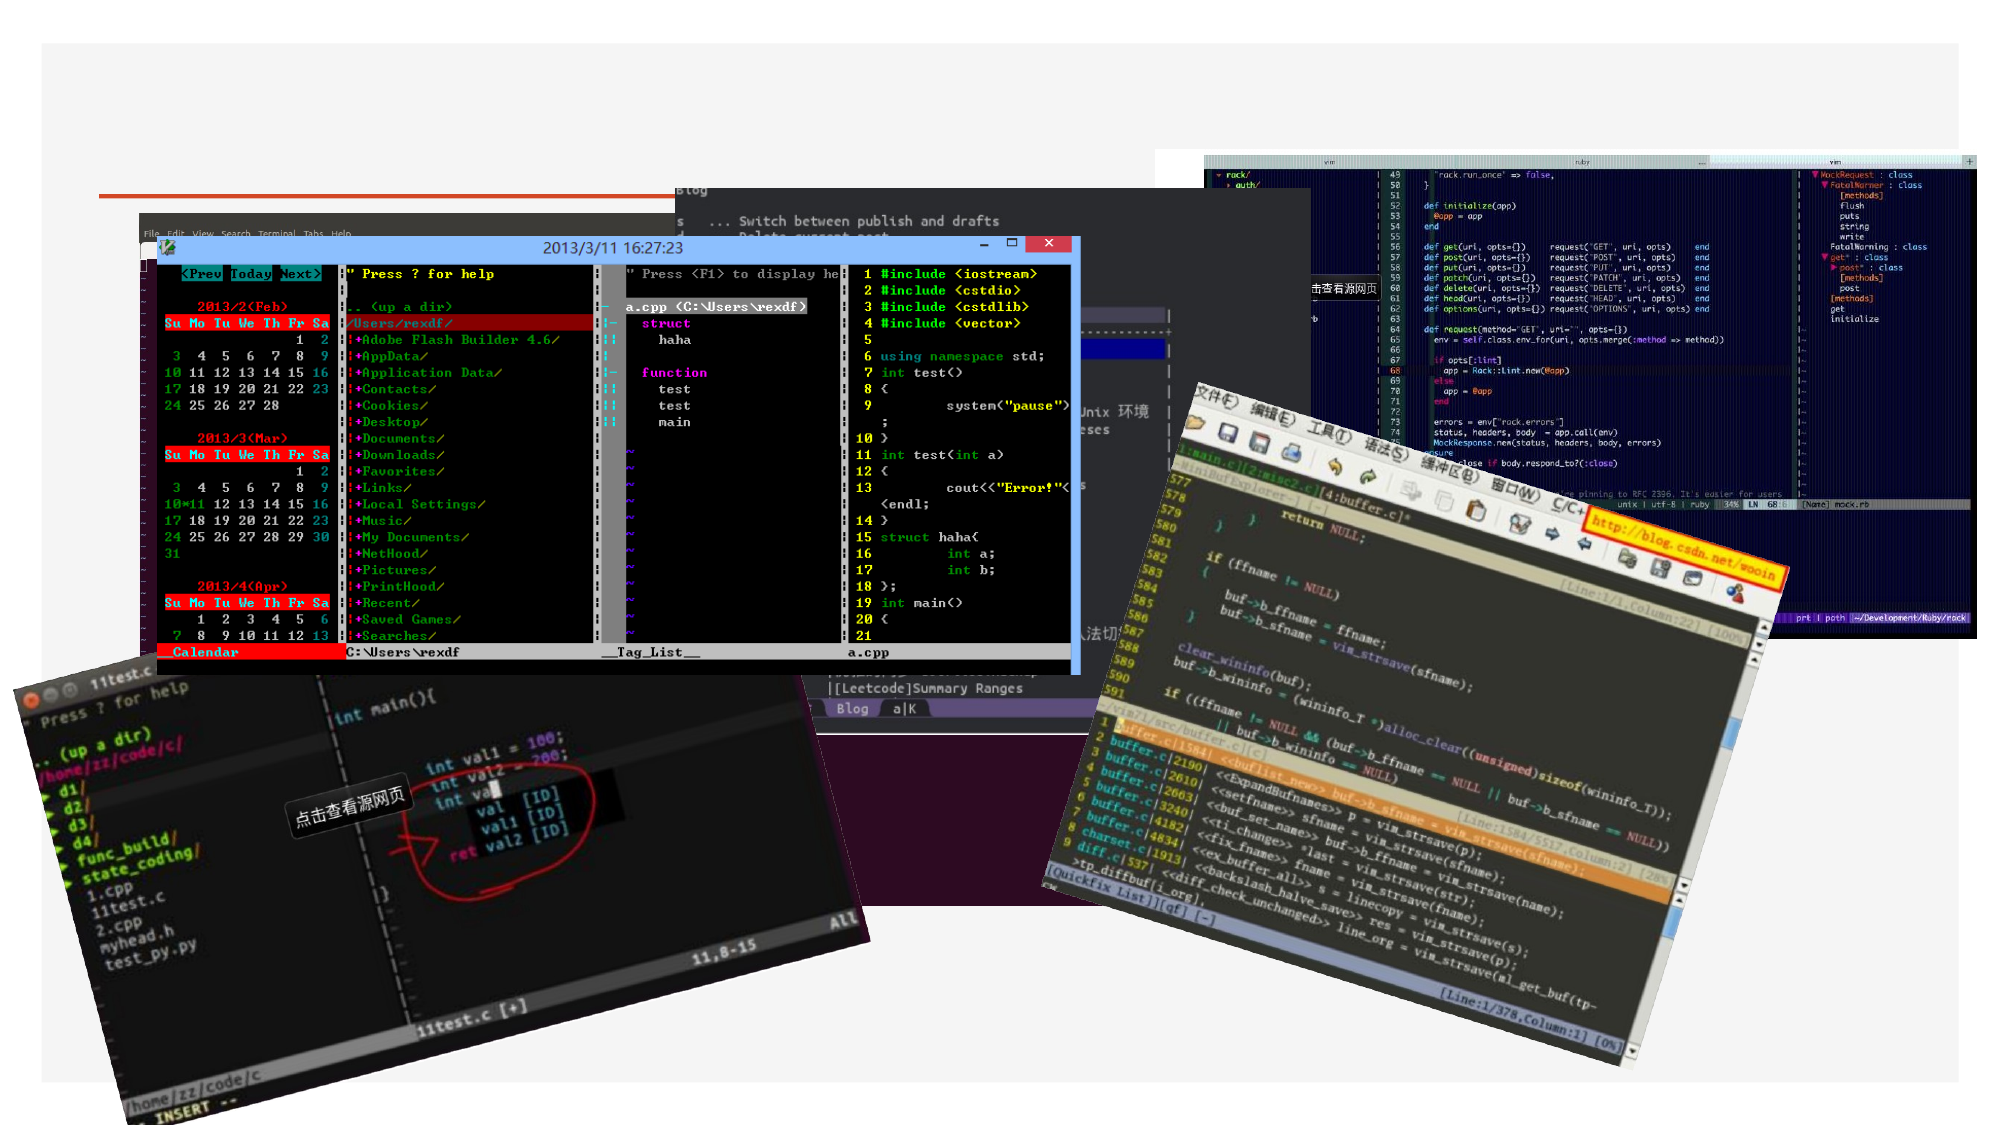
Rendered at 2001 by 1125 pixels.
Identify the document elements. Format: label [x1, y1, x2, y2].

picture [12, 149, 1980, 1125]
